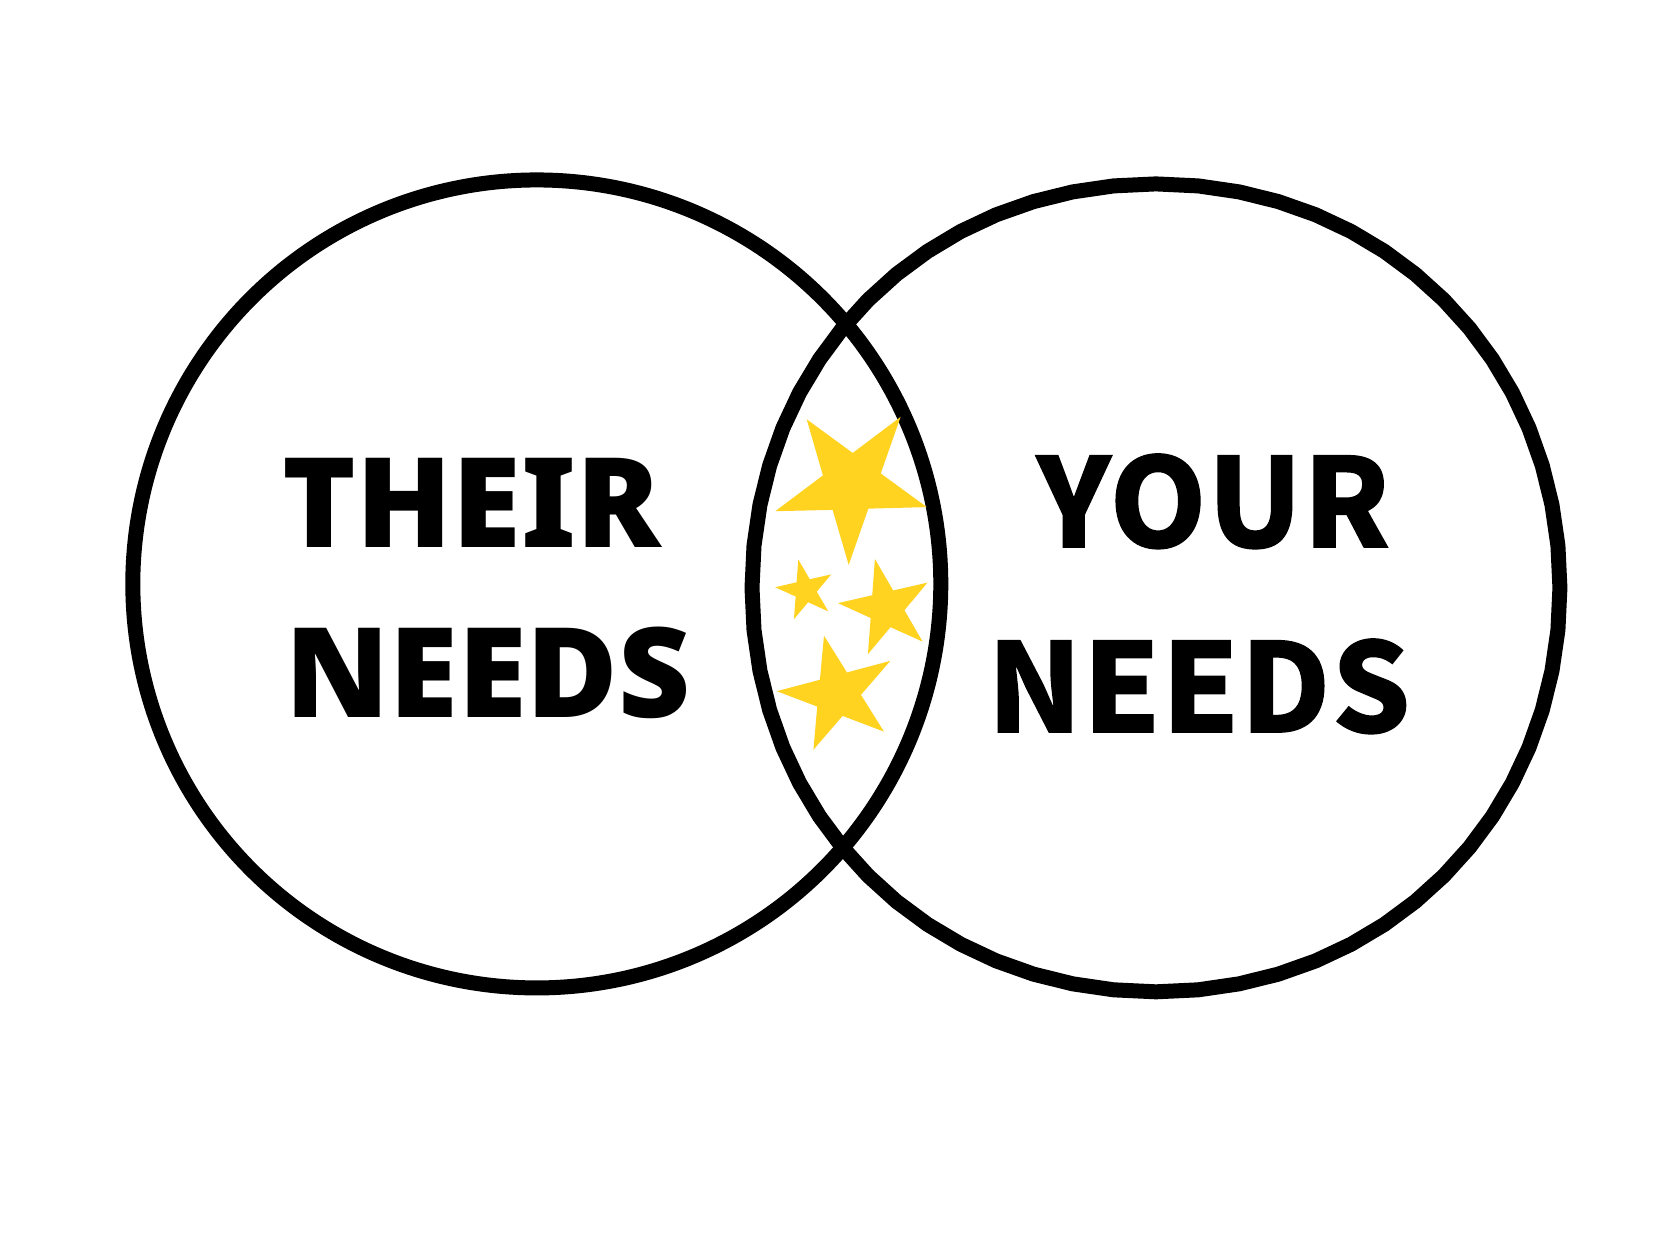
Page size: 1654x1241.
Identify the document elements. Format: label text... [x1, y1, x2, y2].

text_box [1336, 638, 1407, 735]
text_box [1034, 454, 1113, 548]
text_box [775, 416, 927, 565]
text_box THEIR NEEDS [132, 179, 841, 988]
text_box [1250, 639, 1325, 733]
text_box [776, 635, 891, 750]
text_box [775, 559, 832, 620]
text_box [1093, 639, 1154, 733]
text_box [1115, 453, 1201, 550]
text_box [837, 558, 928, 655]
text_box [997, 639, 1072, 733]
text_box THEIR NEEDS [760, 331, 941, 842]
text_box [1217, 454, 1293, 550]
text_box [1171, 639, 1233, 733]
text_box [1313, 454, 1389, 548]
